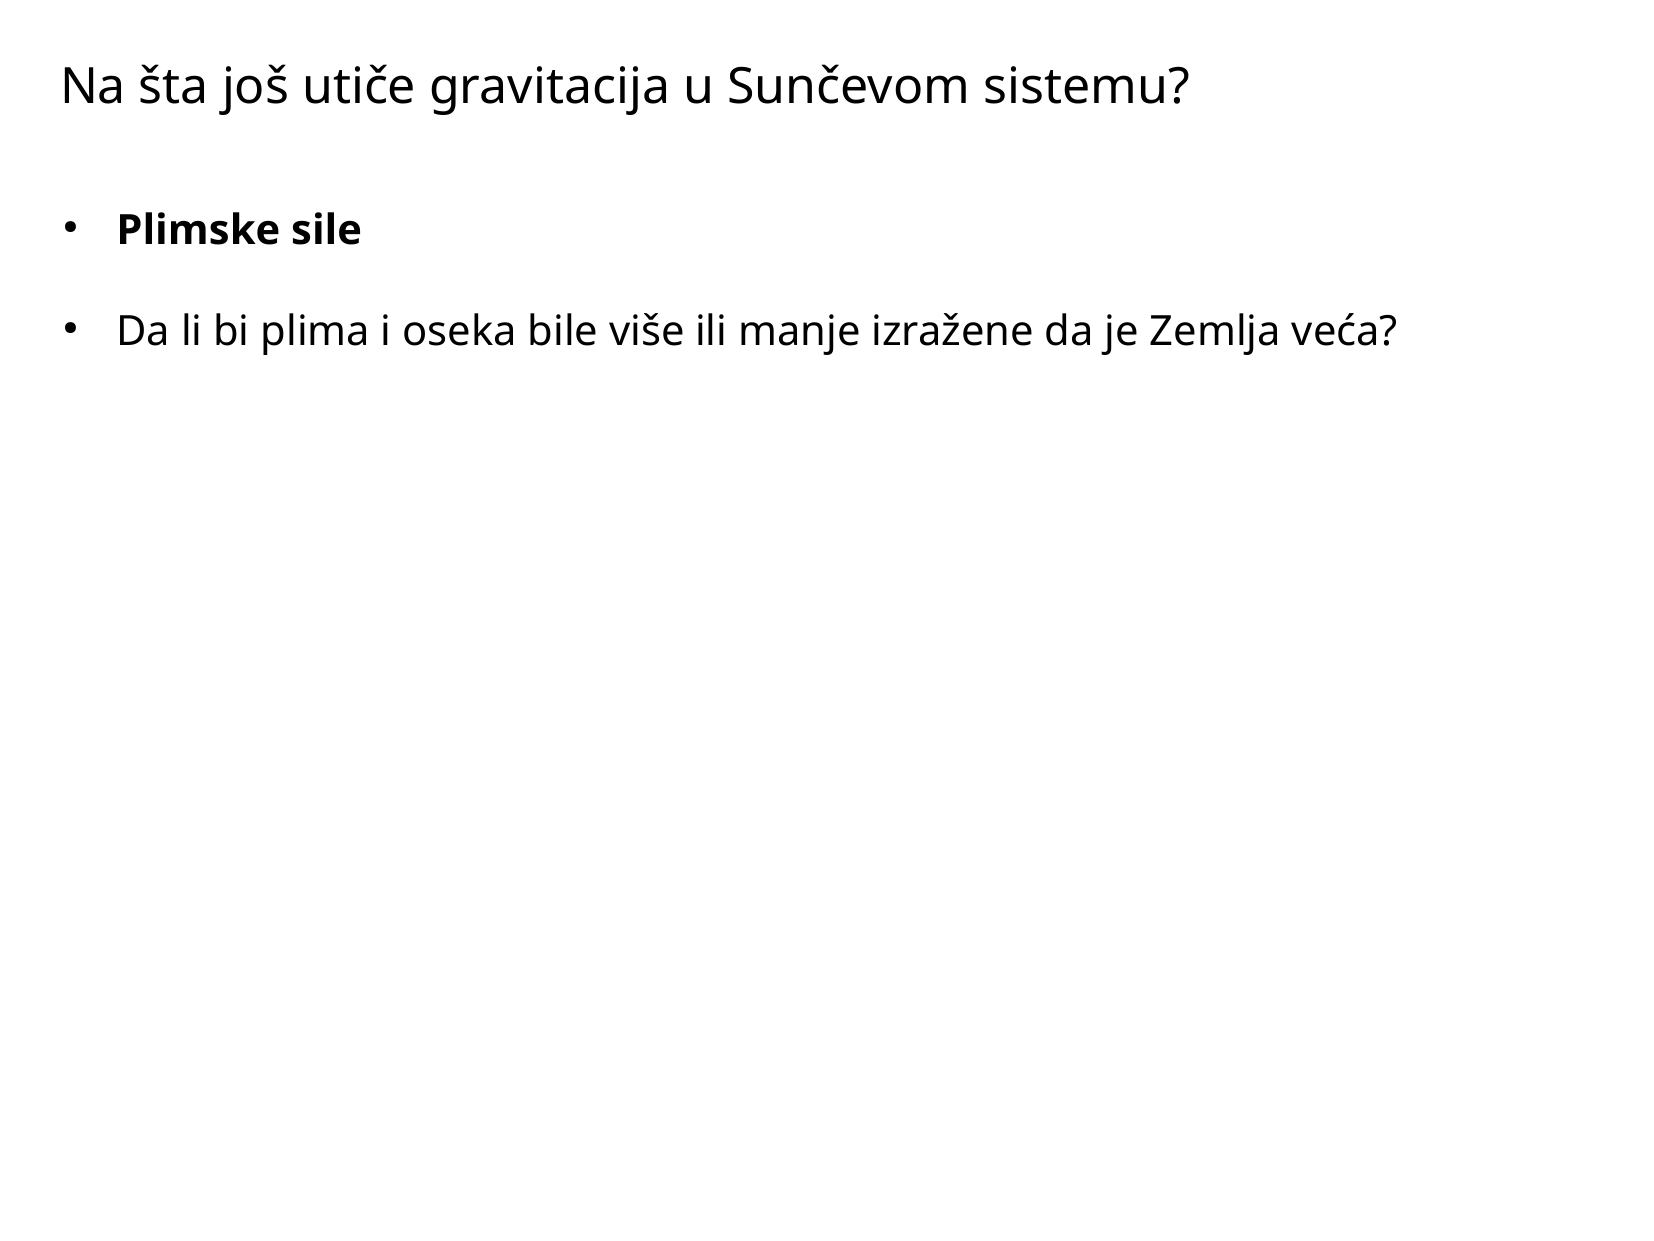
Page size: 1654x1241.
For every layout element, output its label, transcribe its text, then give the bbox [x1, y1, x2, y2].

list Plimske sile Da li bi plima i oseka bile više ili manje izražene da je Zemlja veća? [45, 199, 1635, 1173]
title Na šta još utiče gravitacija u Sunčevom sistemu? [59, 17, 1648, 150]
